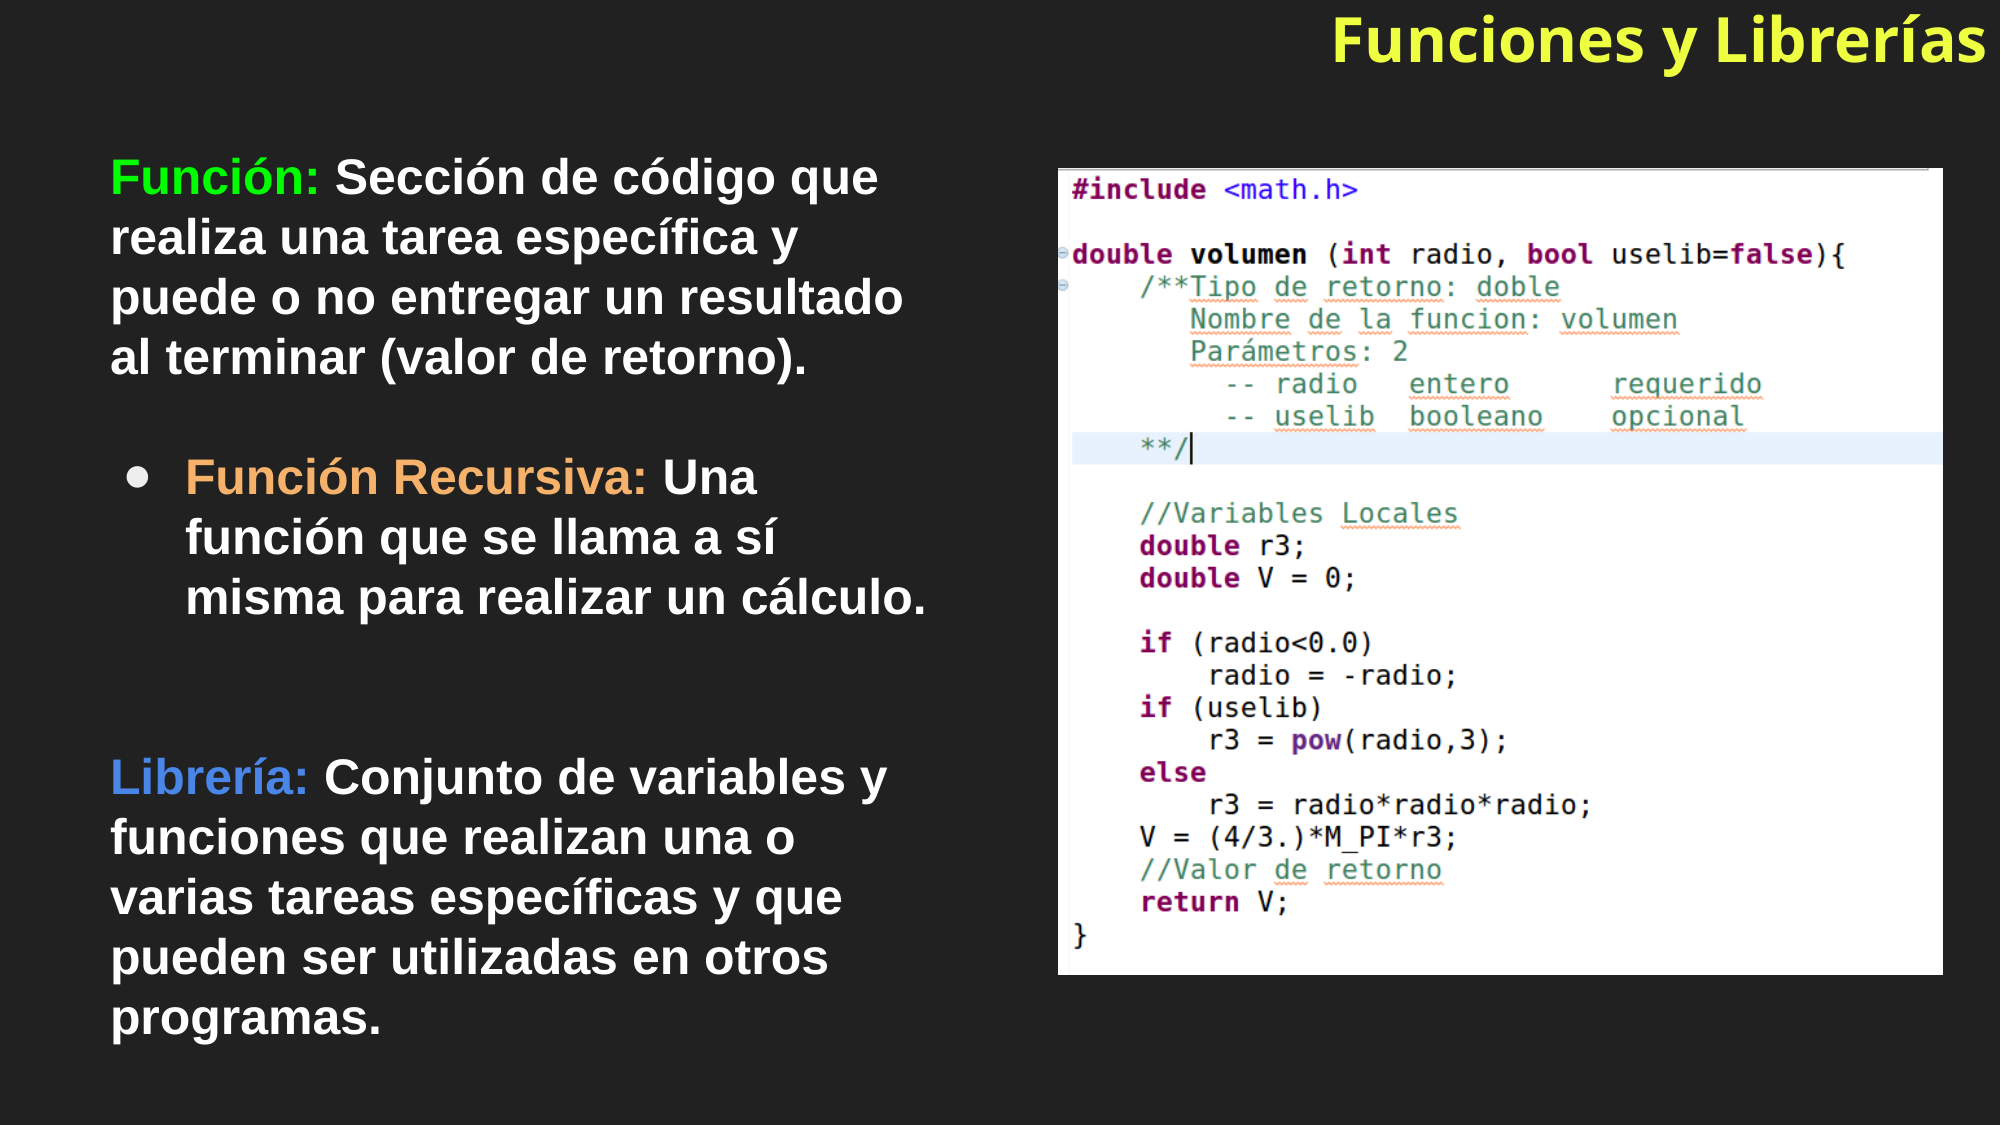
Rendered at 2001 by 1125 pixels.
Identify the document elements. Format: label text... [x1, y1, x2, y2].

picture [1058, 168, 1943, 975]
text_box Función: Sección de código que realiza una tarea específica y puede o no entregar un resultado al terminar (valor de retorno). Función Recursiva: Una función que se llama a sí misma para realizar un cálculo. Librería: Conjunto de variables y funciones que realizan una o varias tareas específicas y que pueden ser utilizadas en otros programas. [94, 129, 952, 242]
title Funciones y Librerías [1260, 19, 1989, 132]
